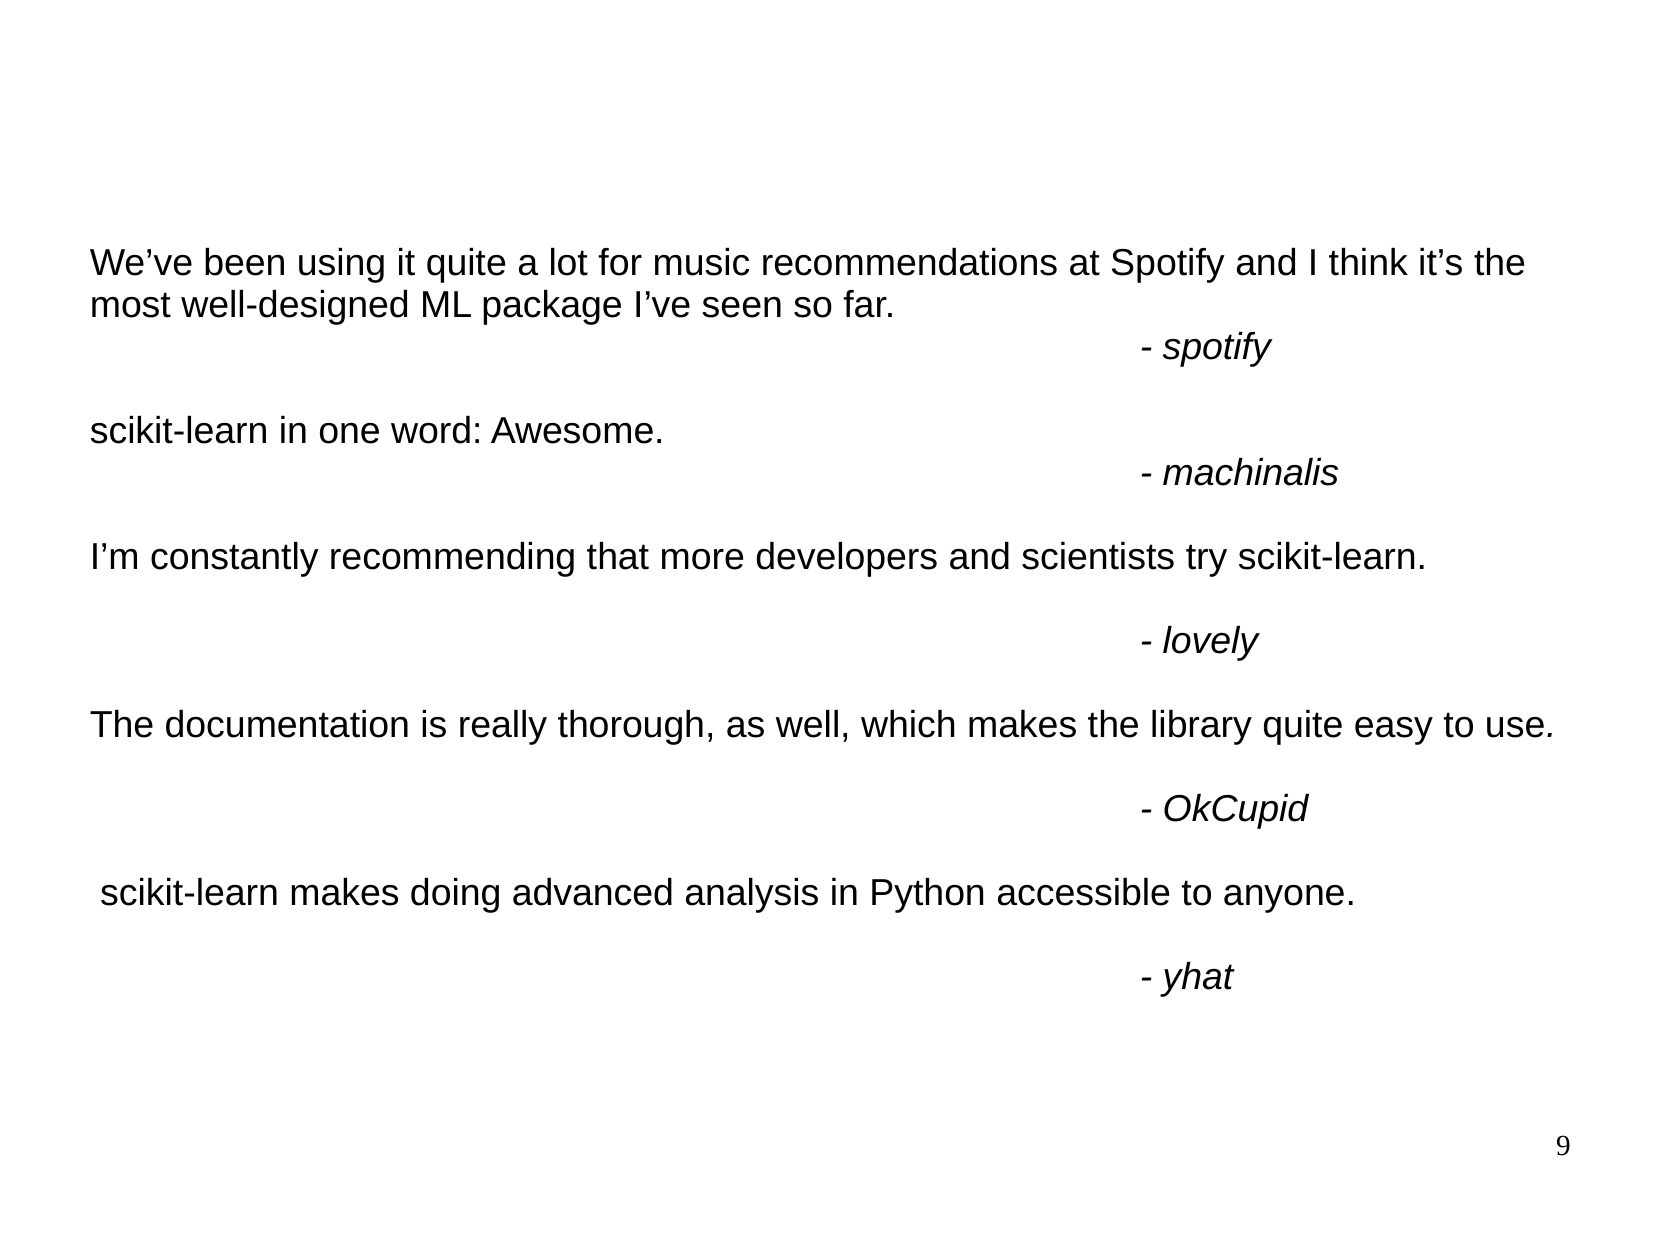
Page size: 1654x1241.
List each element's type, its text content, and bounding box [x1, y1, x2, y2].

text_box We’ve been using it quite a lot for music recommendations at Spotify and I think it’s the most well-designed ML package I’ve seen so far. - spotify scikit-learn in one word: Awesome. - machinalis I’m constantly recommending that more developers and scientists try scikit-learn. - lovely The documentation is really thorough, as well, which makes the library quite easy to use. - OkCupid scikit-learn makes doing advanced analysis in Python accessible to anyone. - yhat [75, 234, 1591, 1006]
